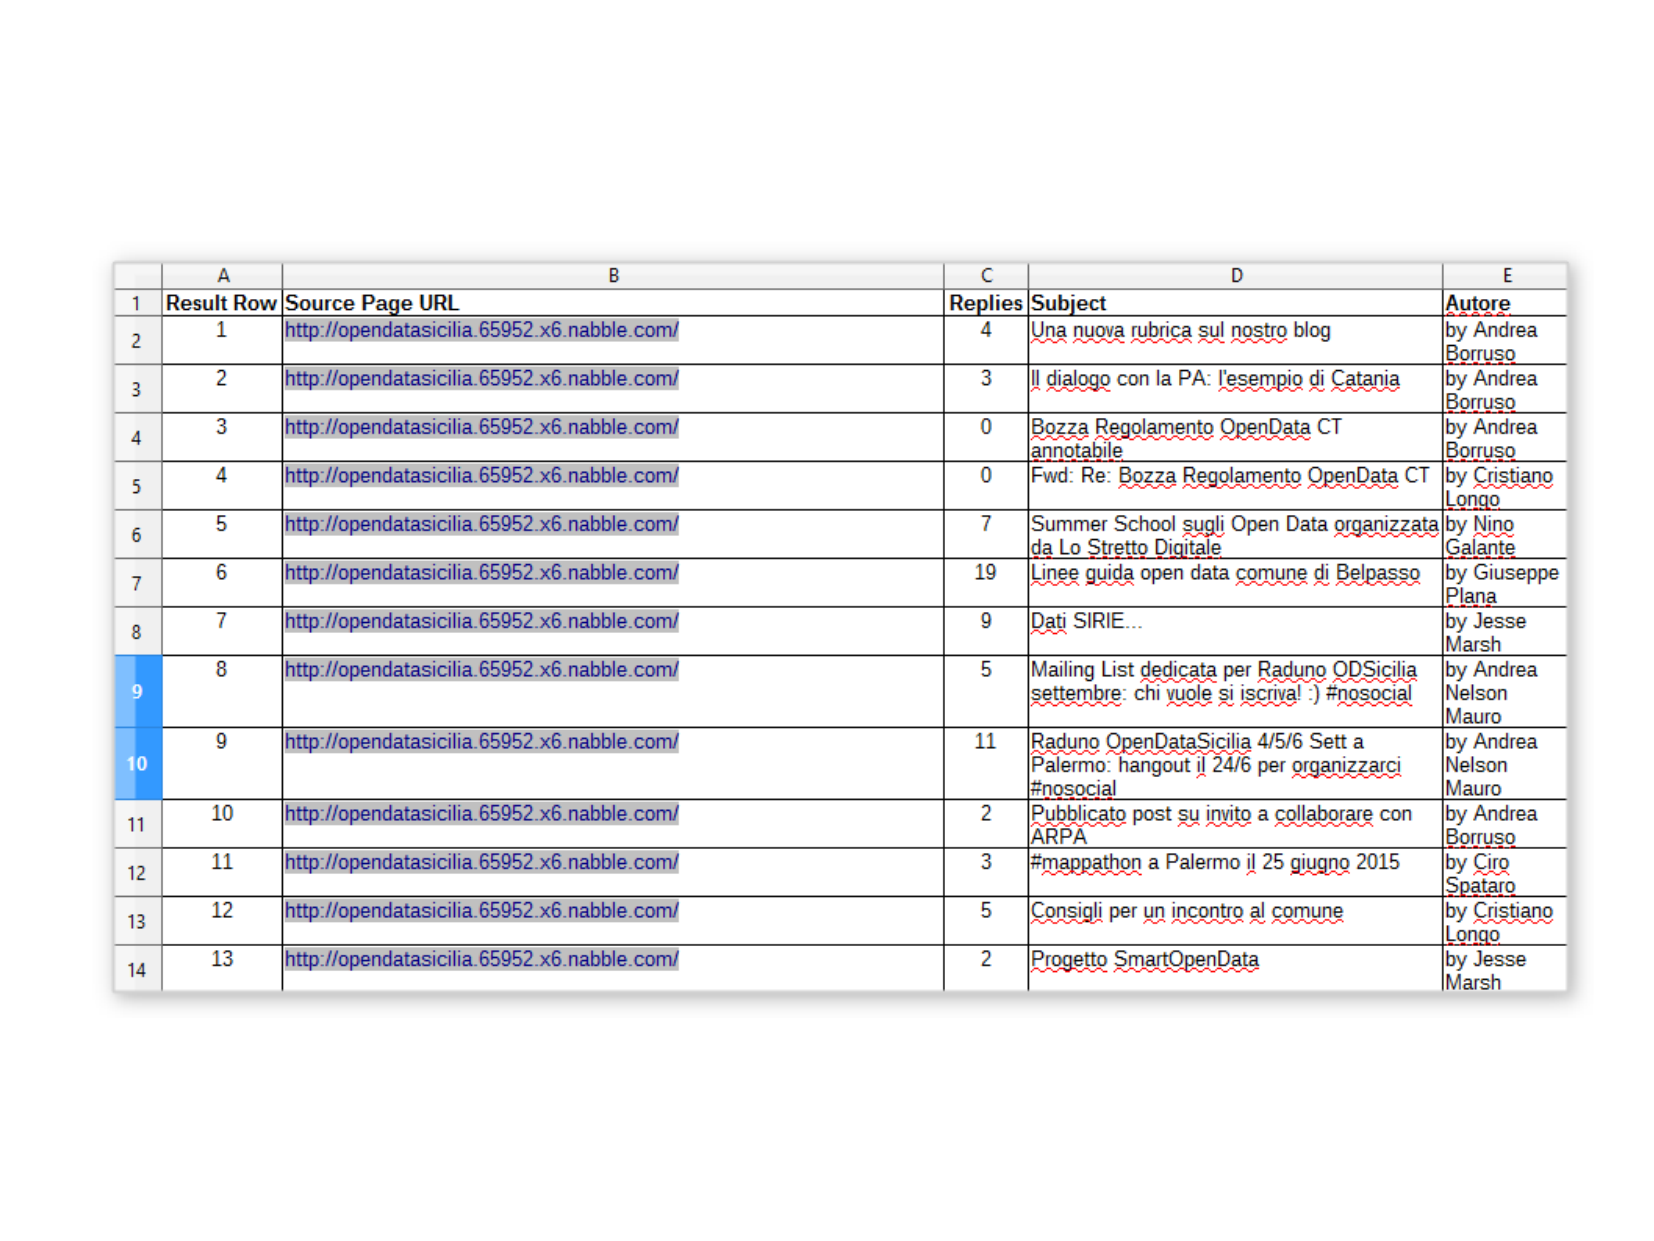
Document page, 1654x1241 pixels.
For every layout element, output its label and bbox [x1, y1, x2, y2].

picture [88, 237, 1594, 1018]
